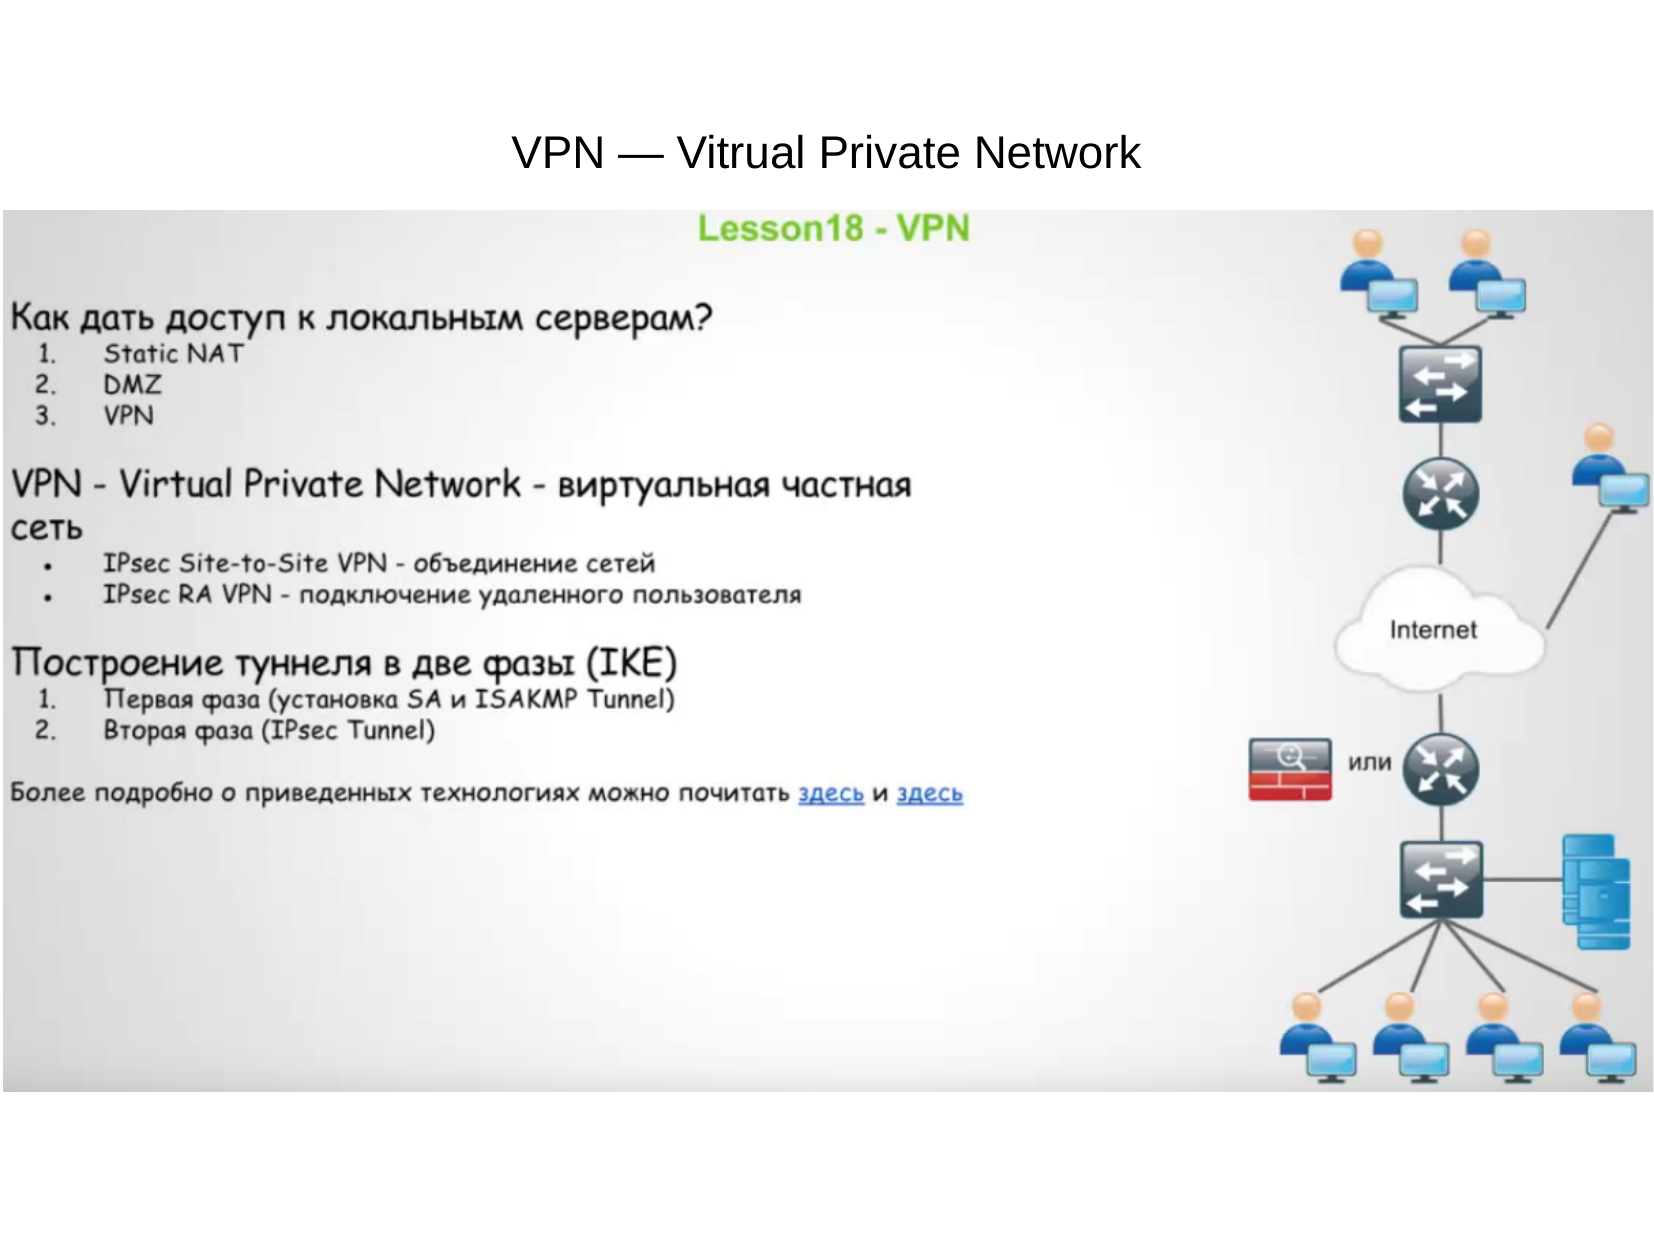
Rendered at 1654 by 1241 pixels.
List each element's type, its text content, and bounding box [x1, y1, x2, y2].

title VPN — Vitrual Private Network [82, 49, 1571, 210]
picture [3, 210, 1654, 1092]
